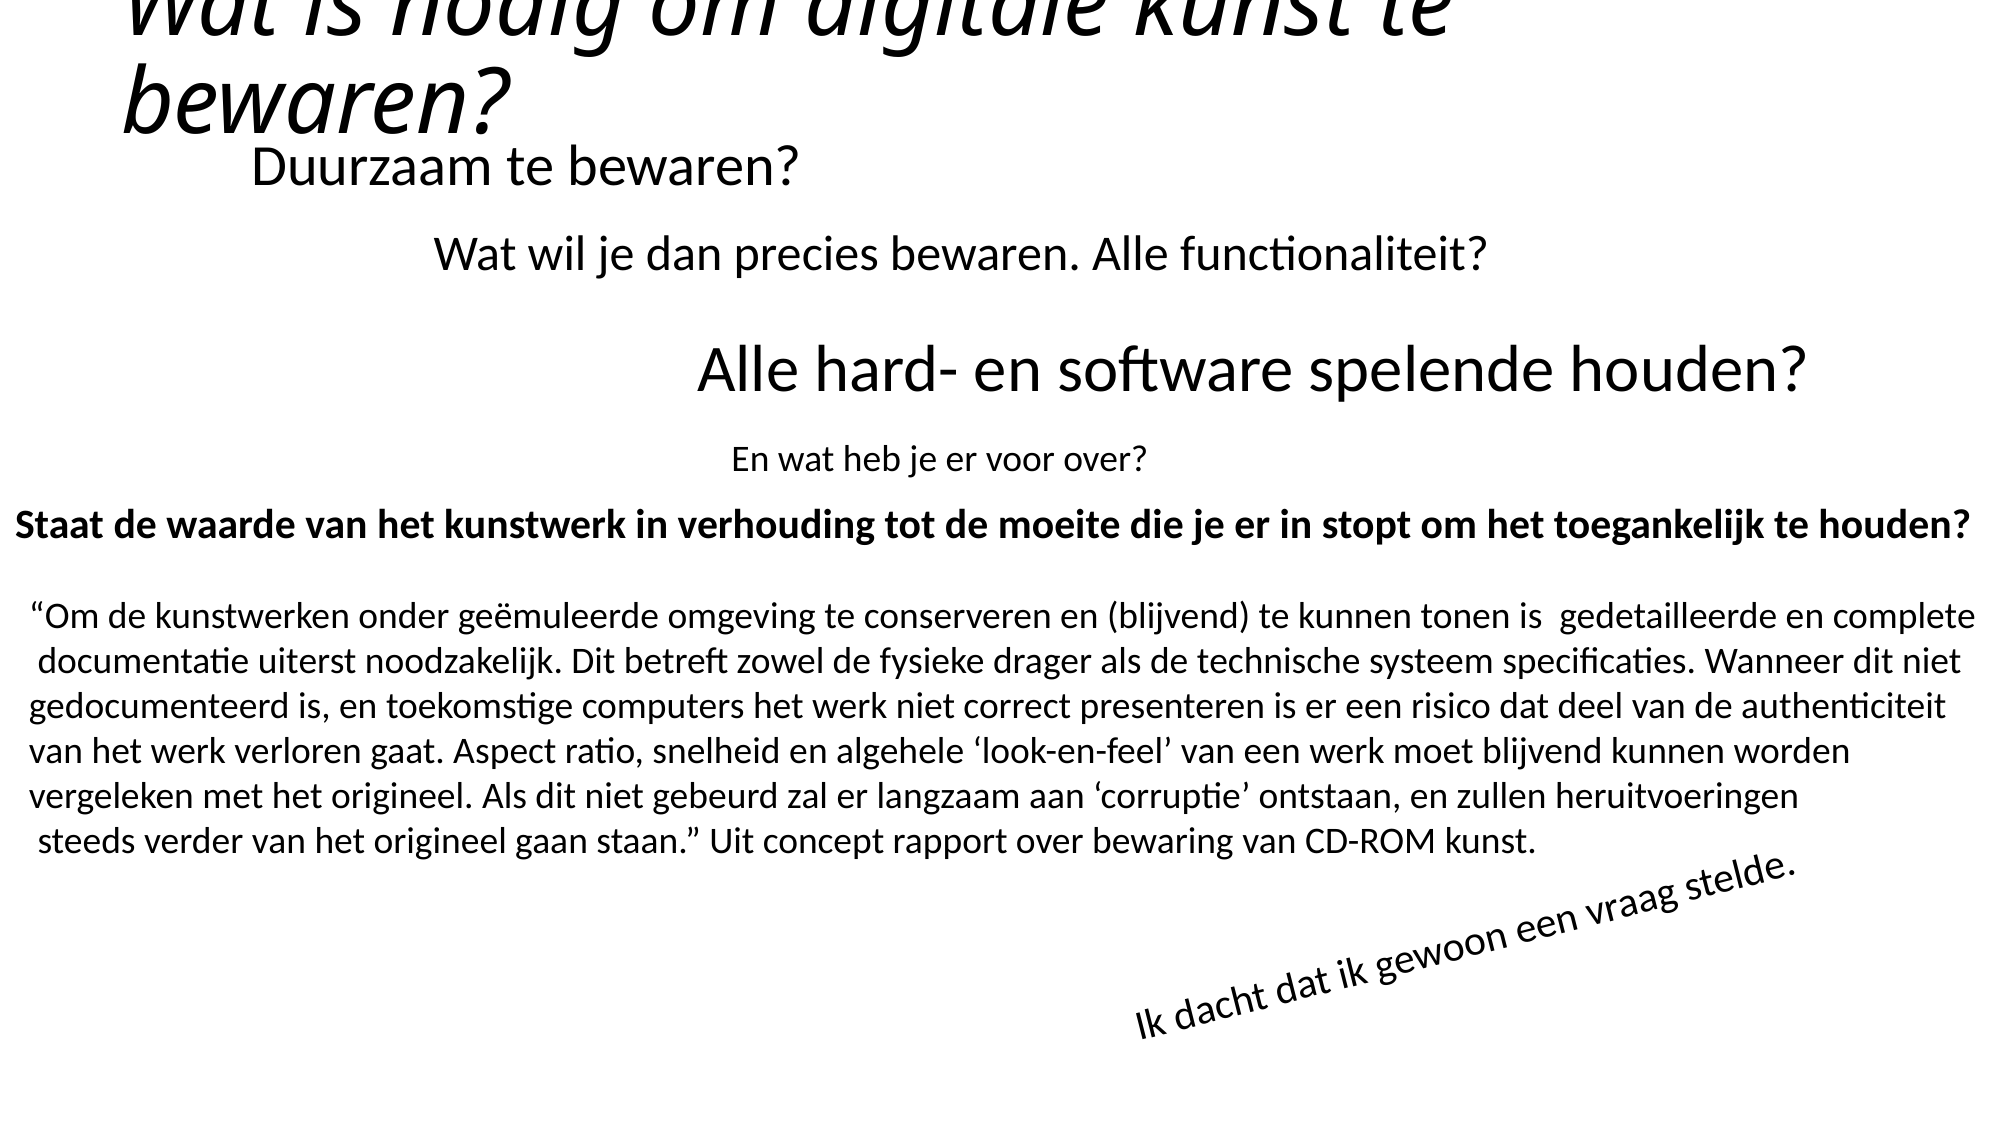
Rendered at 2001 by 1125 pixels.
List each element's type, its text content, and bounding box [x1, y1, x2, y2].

text_box Ik dacht dat ik gewoon een vraag stelde. [1112, 917, 1695, 1061]
text_box Alle hard- en software spelende houden? [682, 317, 1854, 460]
list Duurzaam te bewaren? [236, 120, 1060, 228]
text_box Staat de waarde van het kunstwerk in verhouding tot de moeite die je er in stopt om het toegankelijk te houden? [0, 489, 2000, 556]
text_box En wat heb je er voor over? [716, 426, 1907, 487]
title Wat is nodig om digitale kunst te bewaren? [106, 0, 1832, 164]
text_box Wat wil je dan precies bewaren. Alle functionaliteit? [418, 213, 1701, 289]
text_box “Om de kunstwerken onder geëmuleerde omgeving te conserveren en (blijvend) te kunnen tonen is gedetailleerde en complete documentatie uiterst noodzakelijk. Dit betreft zowel de fysieke drager als de technische systeem specificaties. Wanneer dit niet gedocumenteerd is, en toekomstige computers het werk niet correct presenteren is er een risico dat deel van de authenticiteit van het werk verloren gaat. Aspect ratio, snelheid en algehele ‘look-en-feel’ van een werk moet blijvend kunnen worden vergeleken met het origineel. Als dit niet gebeurd zal er langzaam aan ‘corruptie’ ontstaan, en zullen heruitvoeringen steeds verder van het origineel gaan staan.” Uit concept rapport over bewaring van CD-ROM kunst. [14, 583, 2000, 917]
